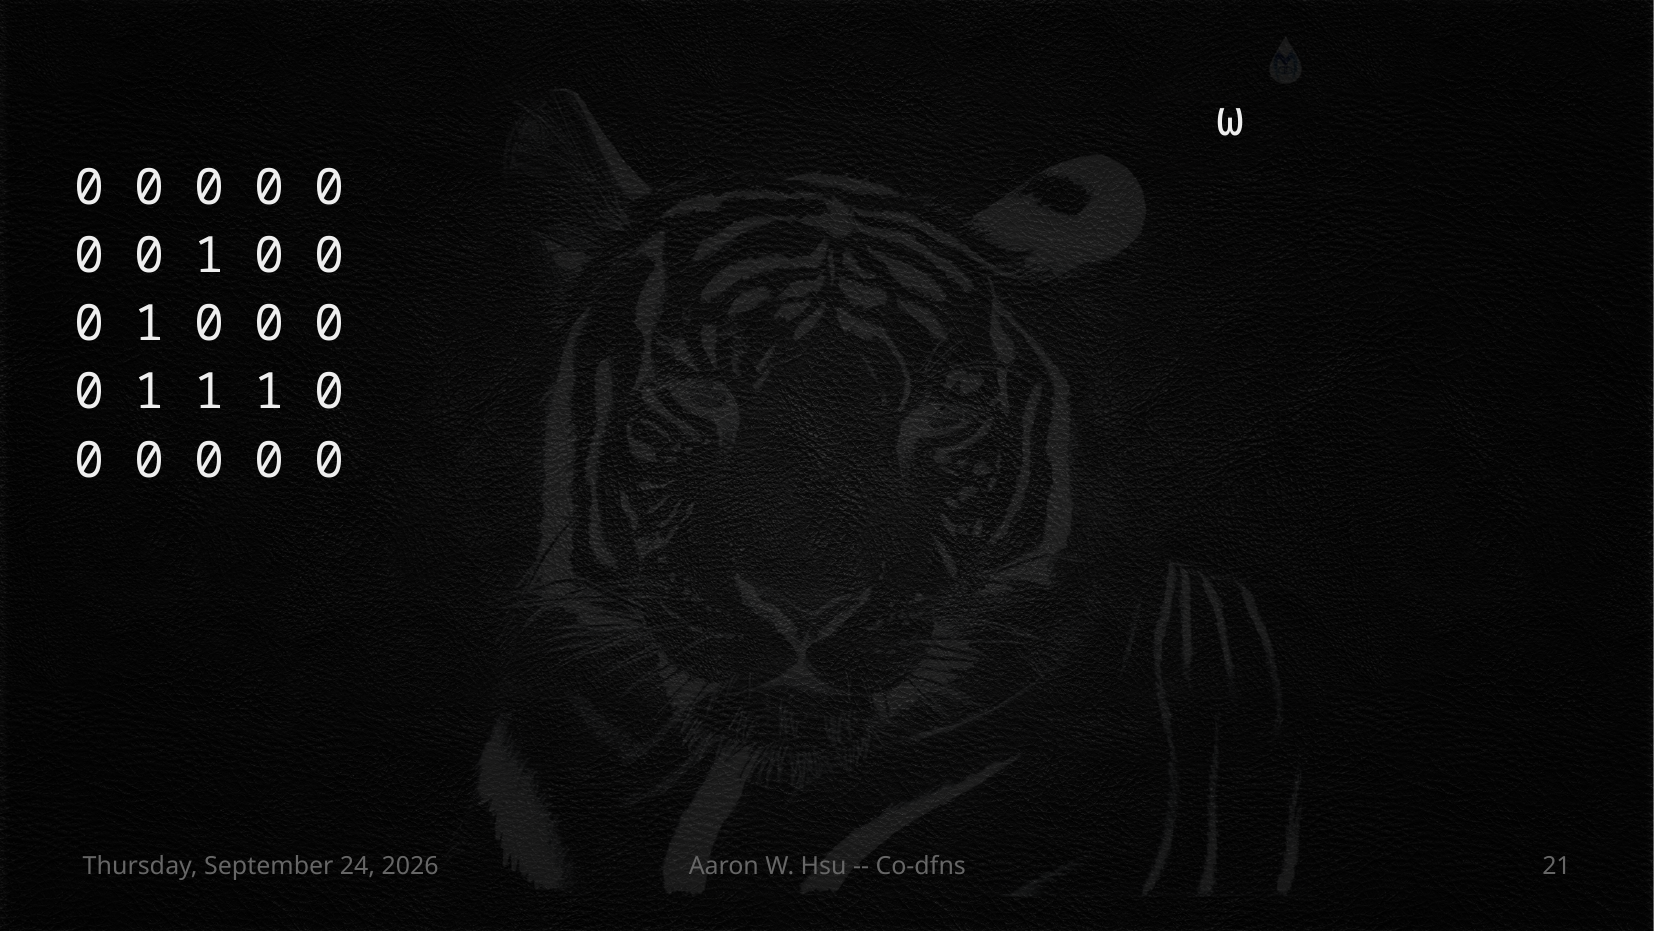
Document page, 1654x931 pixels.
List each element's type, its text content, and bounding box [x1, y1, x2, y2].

picture [0, 0, 1654, 931]
text_box ⍵ 0 0 0 0 0 0 0 1 0 0 0 1 0 0 0 0 1 1 1 0 0 0 0 0 0 [60, 75, 1591, 863]
